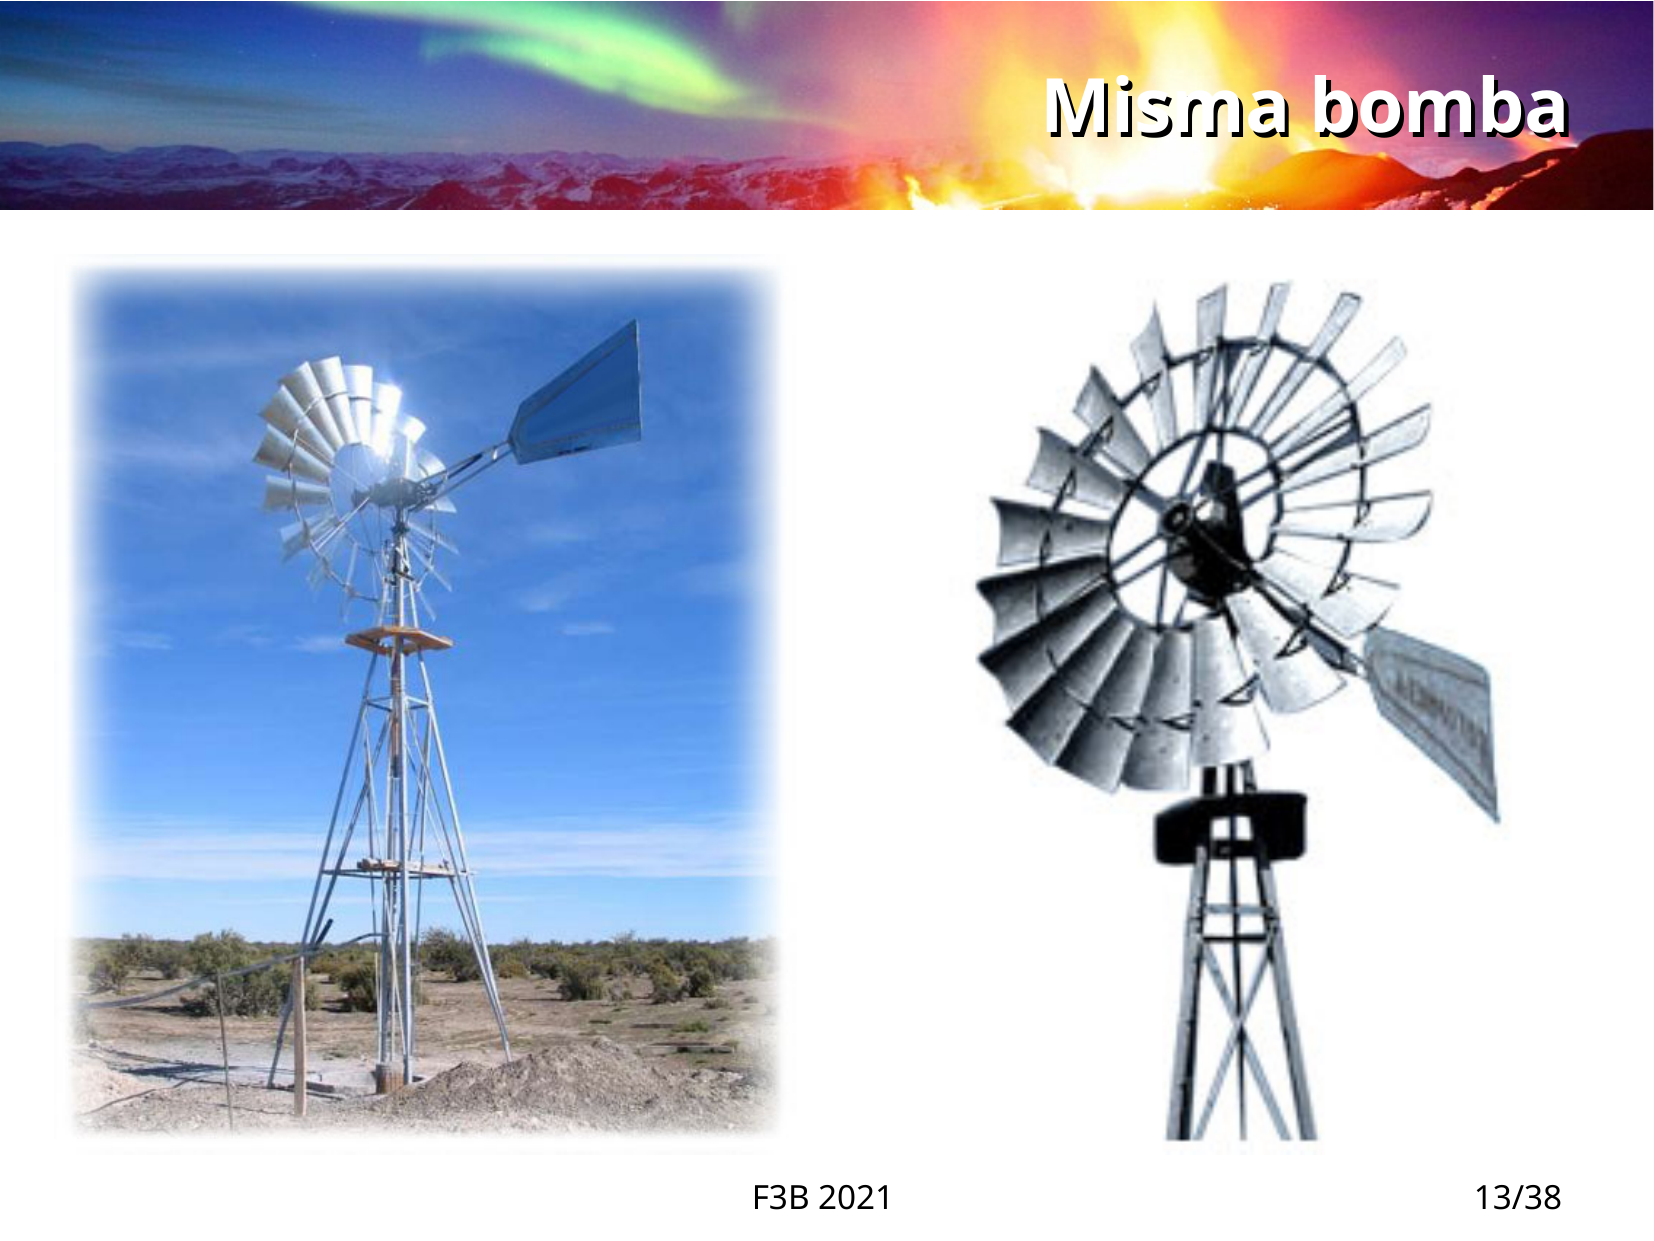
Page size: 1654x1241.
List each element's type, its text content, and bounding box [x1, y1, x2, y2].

picture [54, 254, 797, 1156]
title Misma bomba [45, 15, 1606, 191]
picture [924, 254, 1525, 1156]
picture [0, 1, 1654, 210]
